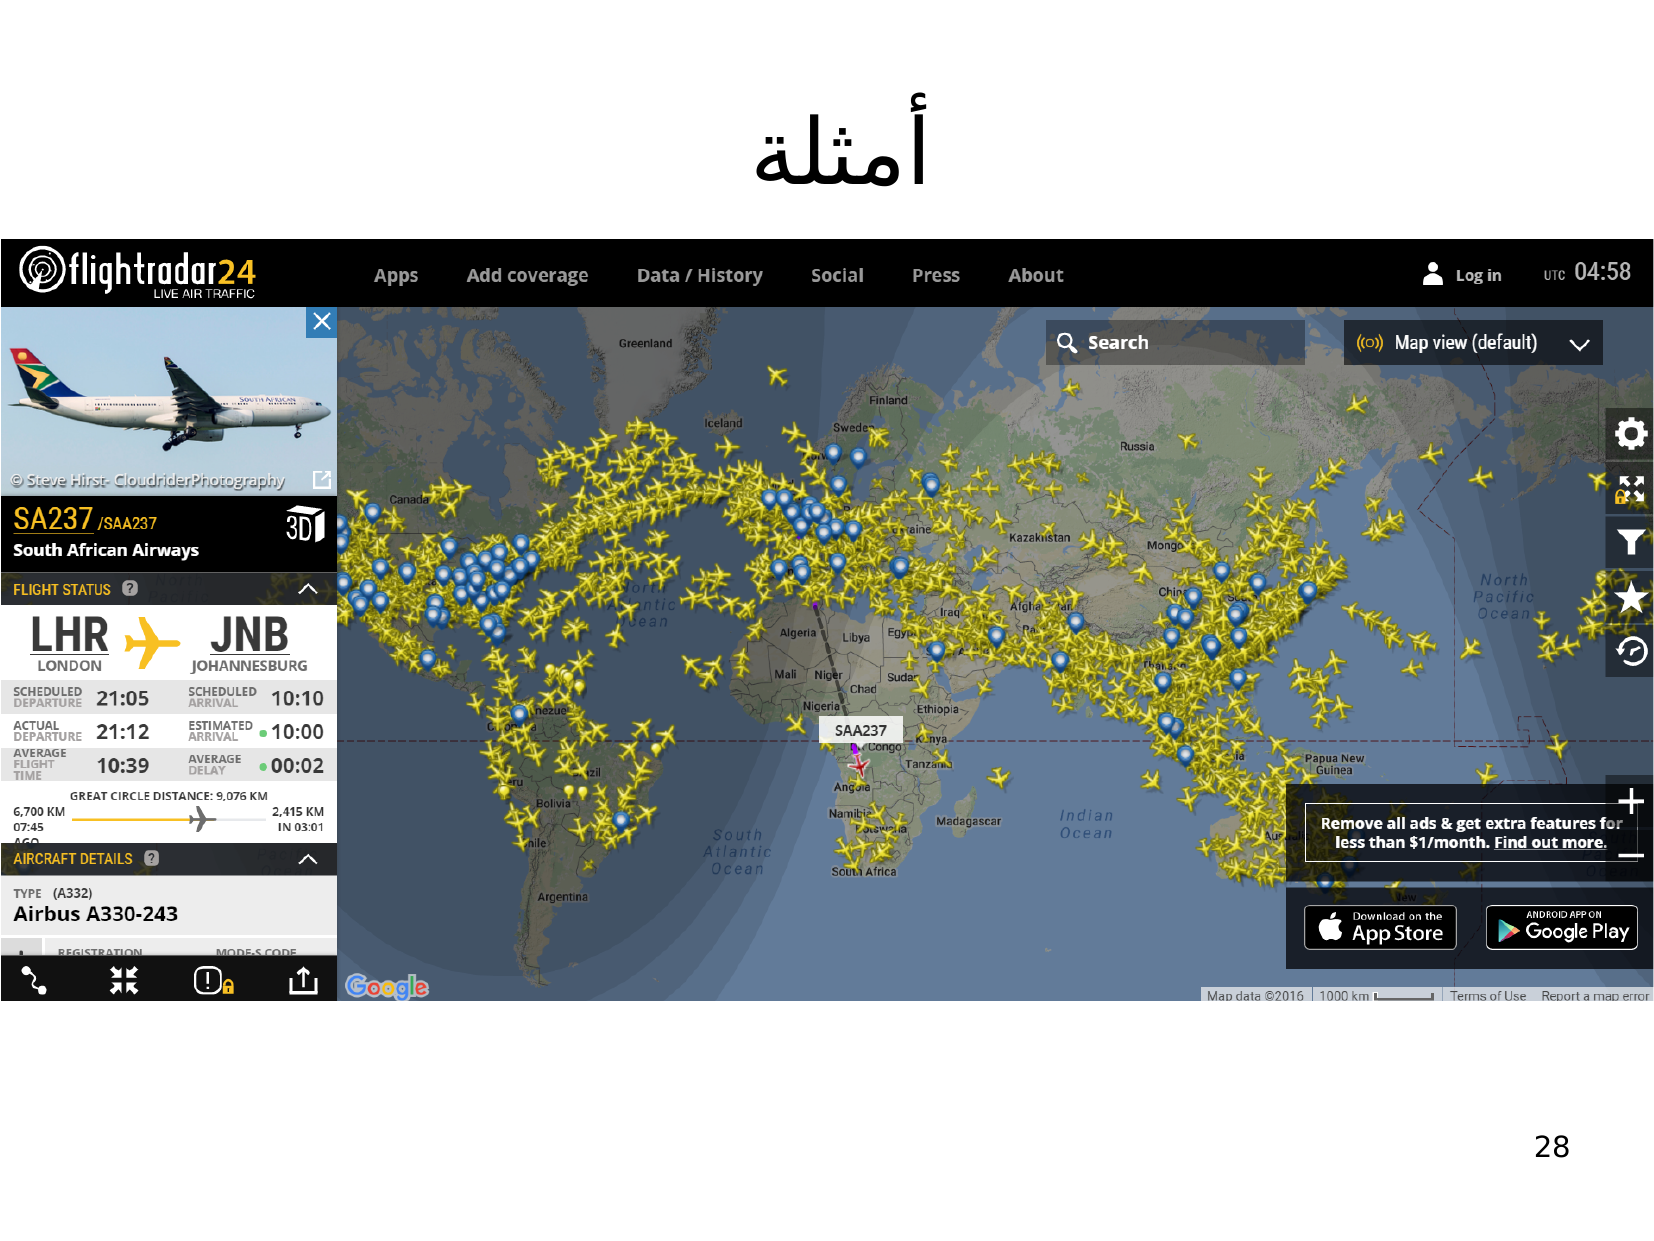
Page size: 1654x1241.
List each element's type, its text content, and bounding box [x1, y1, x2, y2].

title أمثلة [82, 49, 1571, 239]
picture [1, 239, 1654, 1001]
